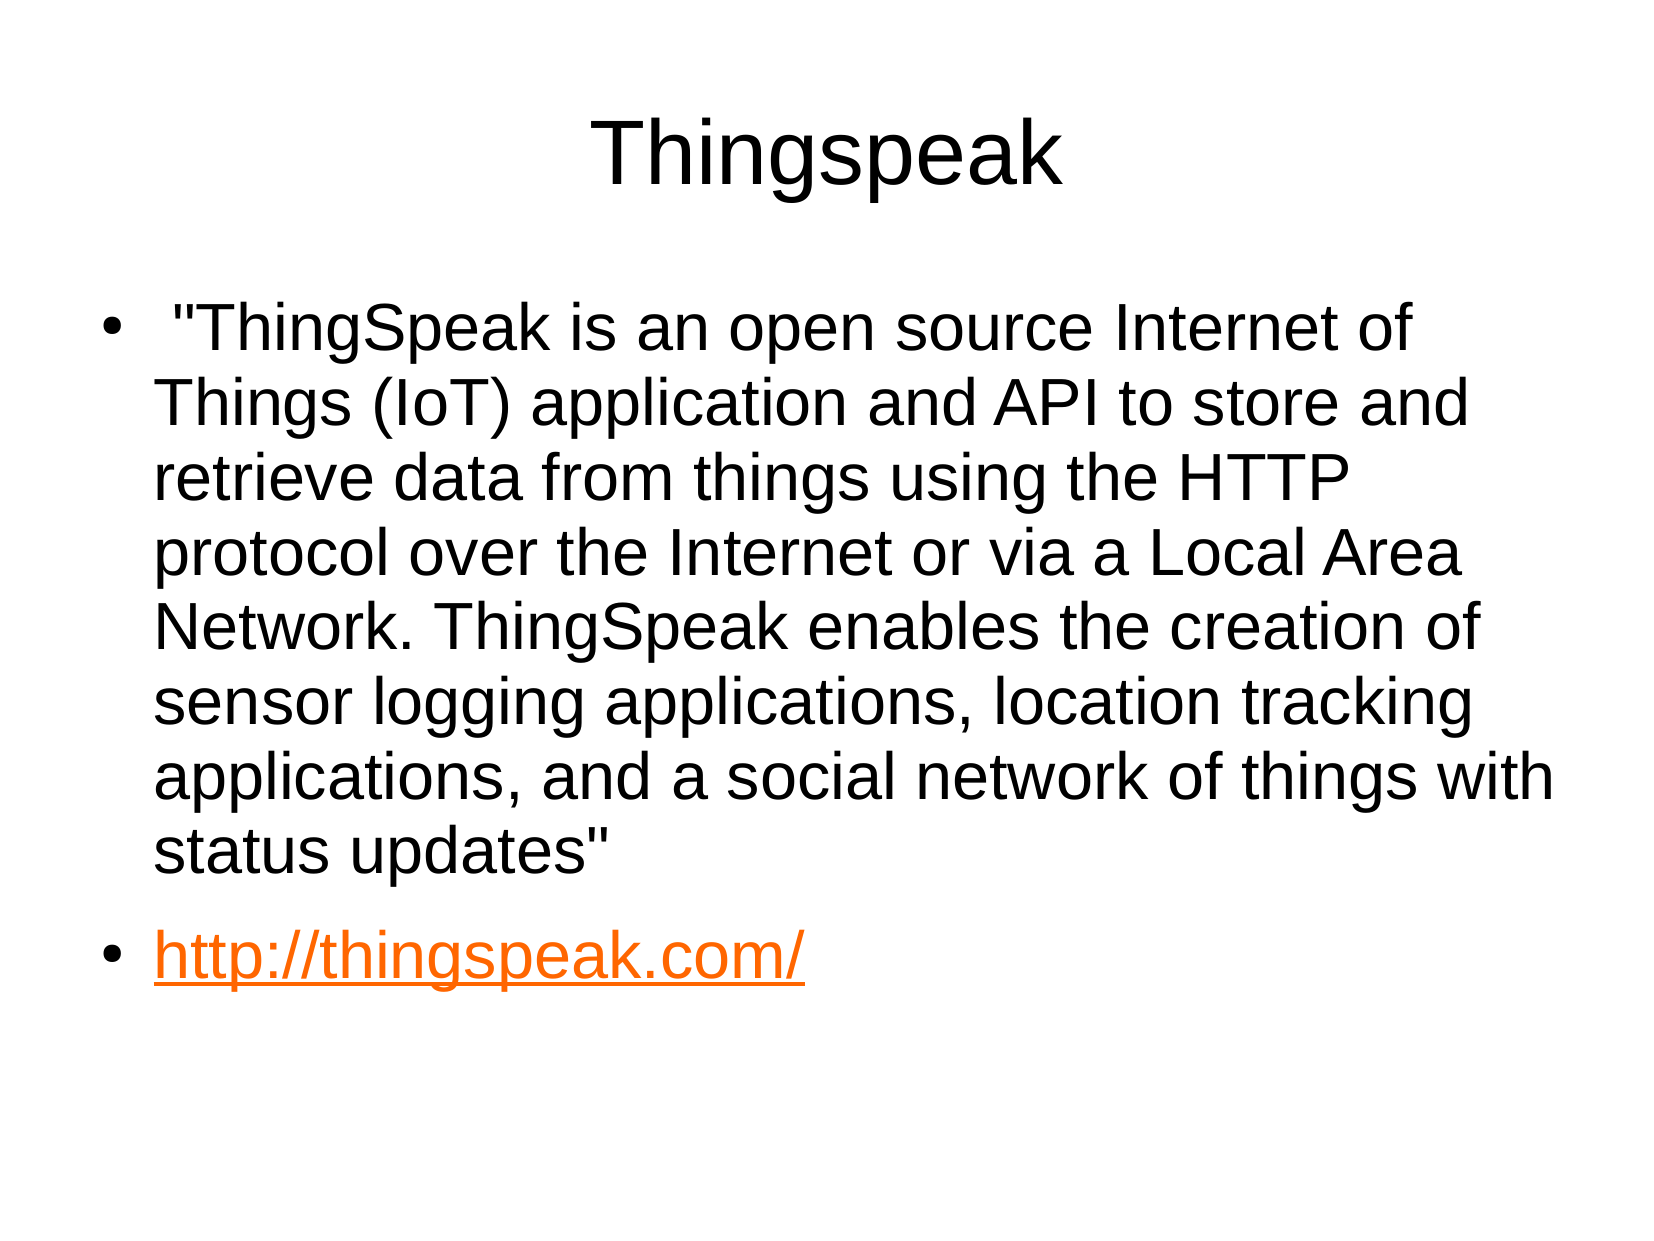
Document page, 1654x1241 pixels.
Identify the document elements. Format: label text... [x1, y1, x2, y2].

list "ThingSpeak is an open source Internet of Things (IoT) application and API to store and retrieve data from things using the HTTP protocol over the Internet or via a Local Area Network. ThingSpeak enables the creation of sensor logging applications, location tracking applications, and a social network of things with status updates" http://thingspeak.com/ [82, 290, 1571, 1109]
title Thingspeak [82, 49, 1571, 257]
